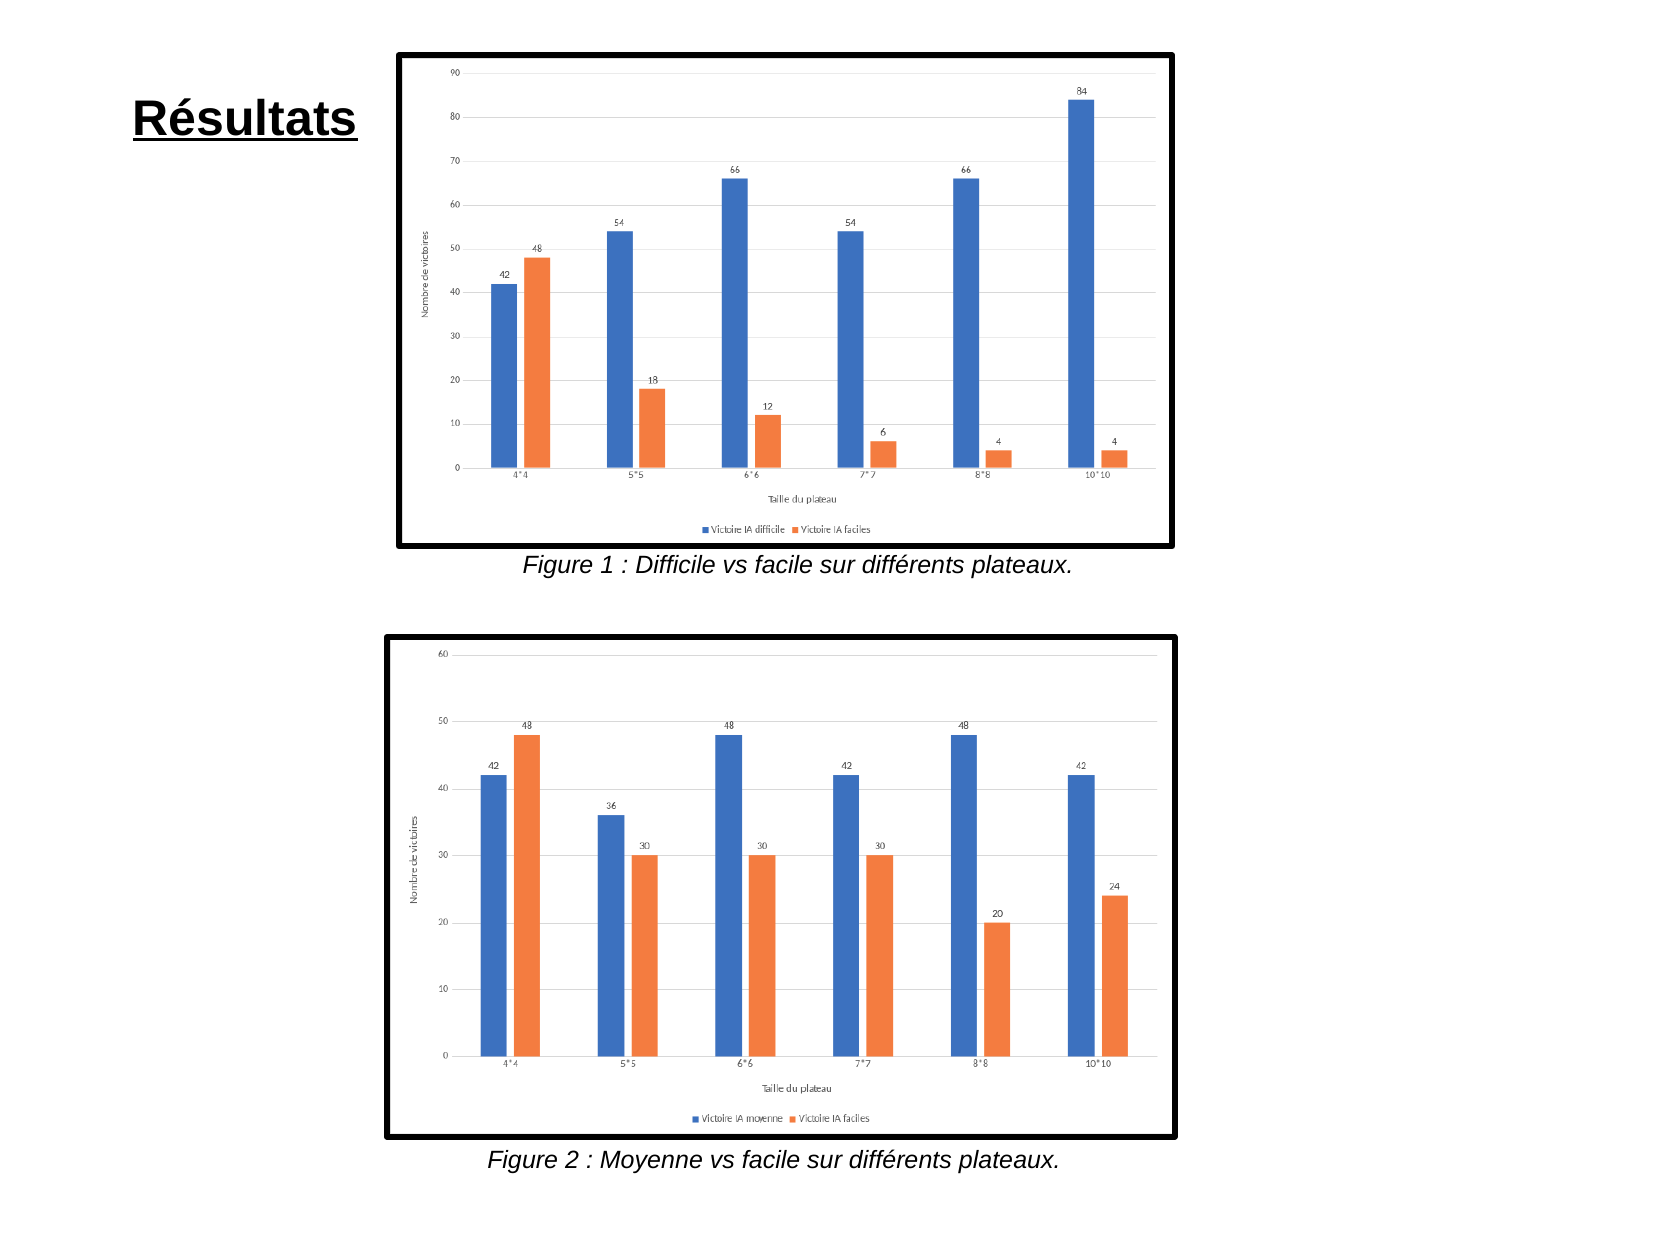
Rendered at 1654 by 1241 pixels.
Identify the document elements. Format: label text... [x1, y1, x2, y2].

picture [401, 58, 1170, 544]
text_box Figure 1 : Difficile vs facile sur différents plateaux. [507, 543, 1241, 587]
picture [389, 639, 1172, 1134]
text_box Figure 2 : Moyenne vs facile sur différents plateaux. [472, 1138, 1205, 1182]
text_box Résultats [118, 82, 396, 210]
